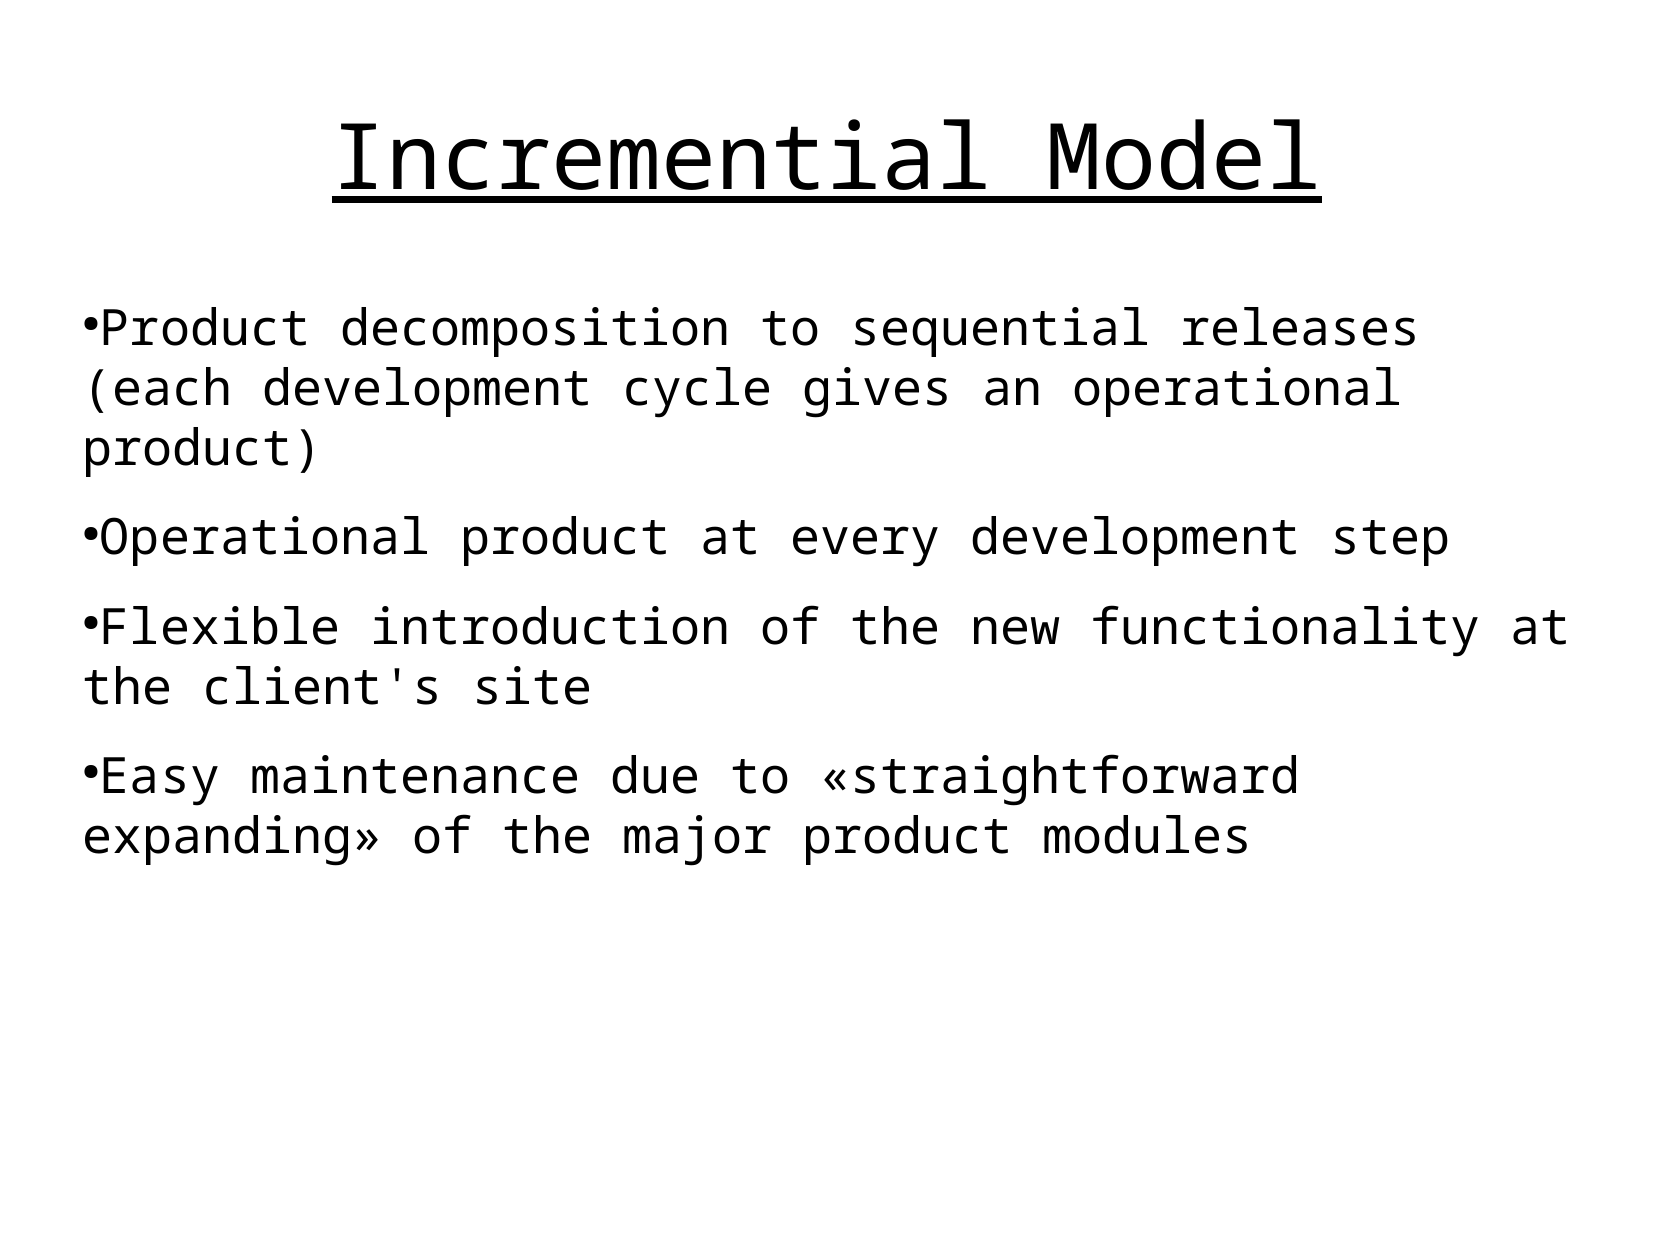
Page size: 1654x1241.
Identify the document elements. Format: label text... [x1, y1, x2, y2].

list Product decomposition to sequential releases (each development cycle gives an operational product) Operational product at every development step Flexible introduction of the new functionality at the client's site Easy maintenance due to «straightforward expanding» of the major product modules [82, 295, 1571, 886]
title Incremential Model [82, 49, 1571, 257]
